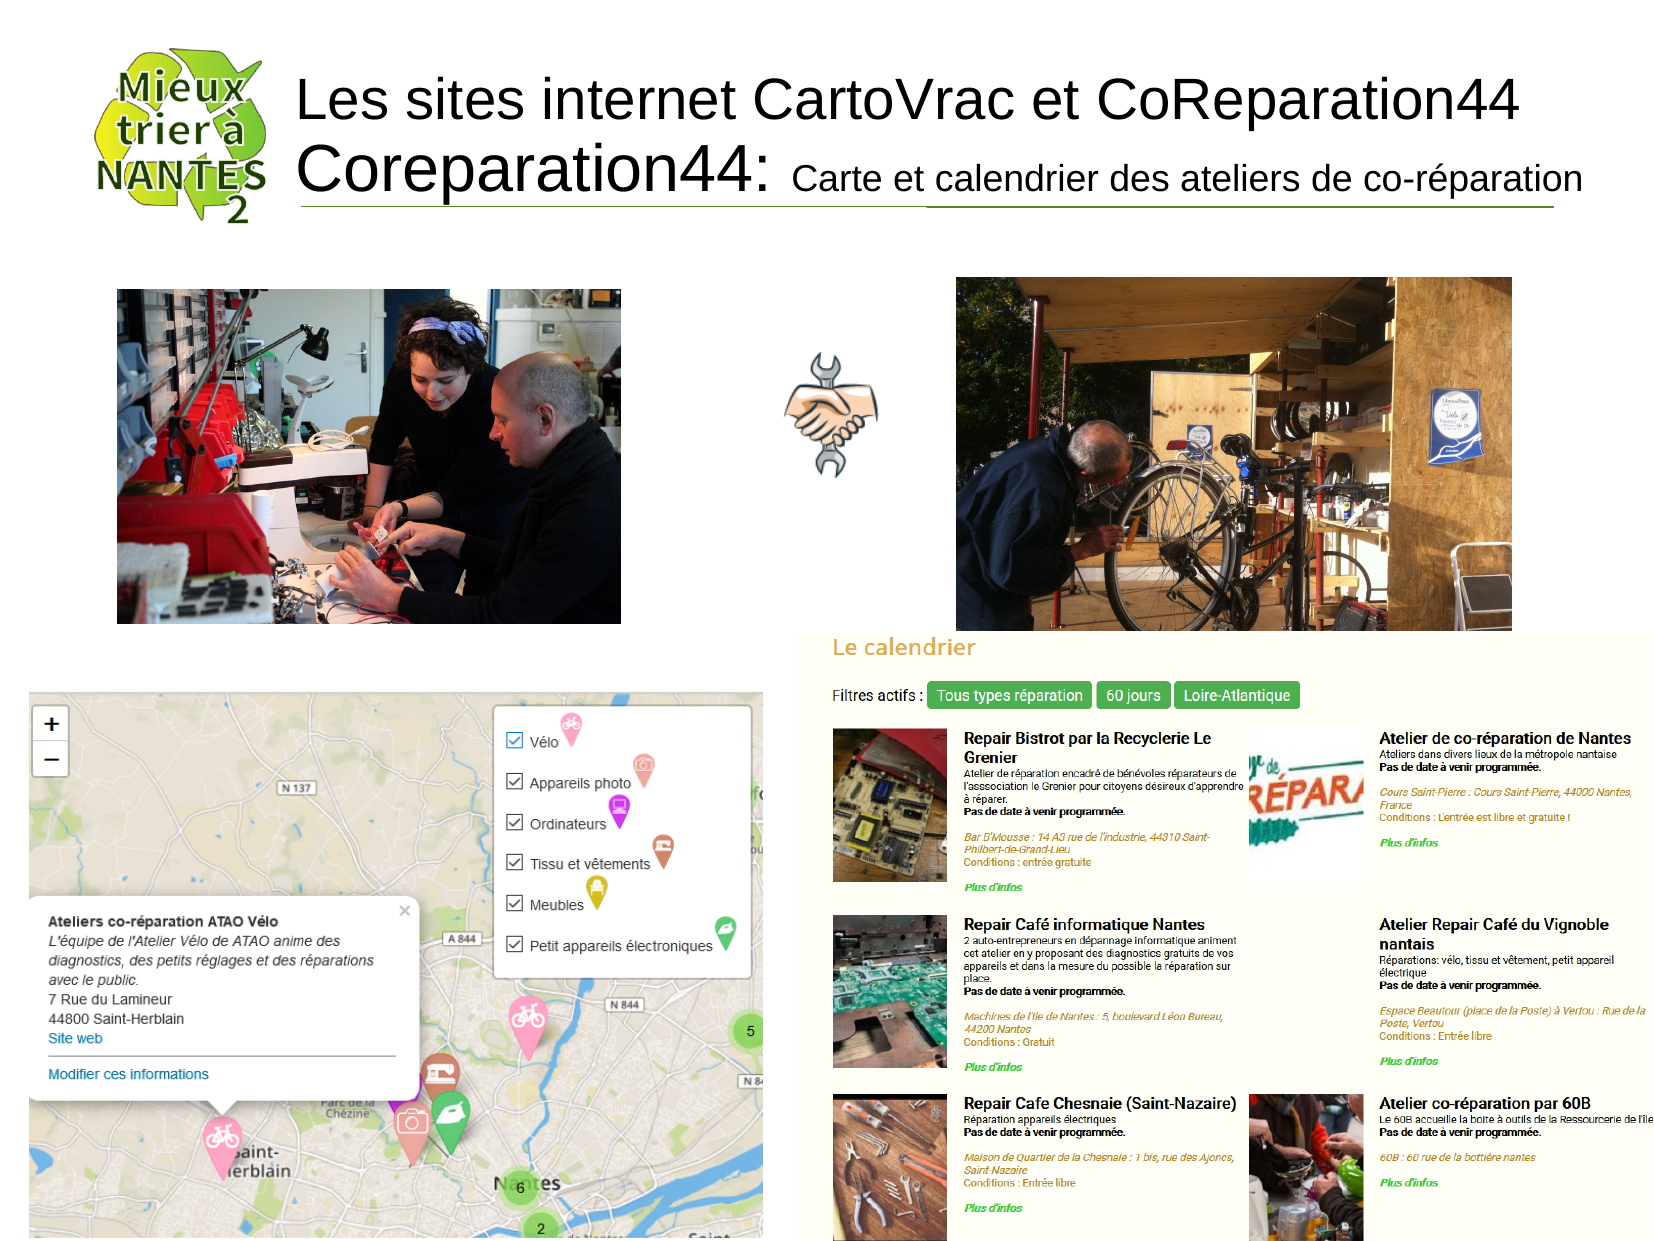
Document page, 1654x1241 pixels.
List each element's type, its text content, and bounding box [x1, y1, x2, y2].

picture [768, 352, 894, 478]
picture [94, 48, 272, 225]
picture [117, 289, 621, 624]
text_box Les sites internet CartoVrac et CoReparation44 Coreparation44: Carte et calendrier des ateliers de co-réparation [295, 17, 1654, 257]
picture [29, 690, 763, 1241]
picture [797, 277, 1654, 1241]
